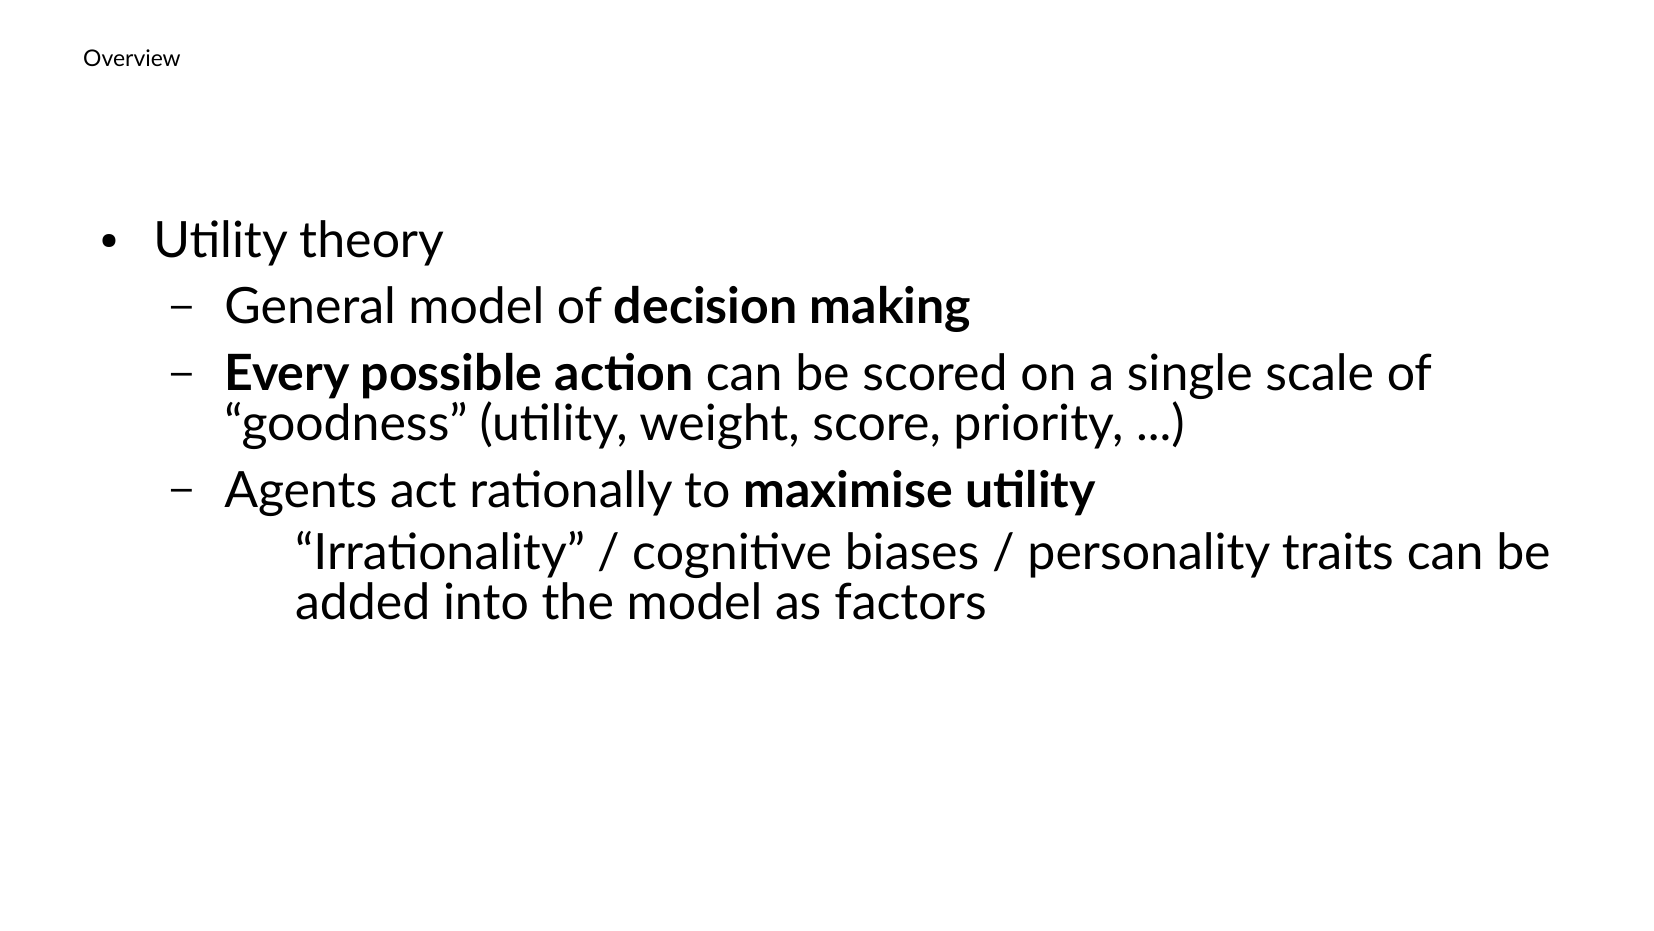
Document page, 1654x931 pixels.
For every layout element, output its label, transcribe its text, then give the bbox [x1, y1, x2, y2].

title Overview [83, 0, 1571, 119]
list Utility theory General model of decision making Every possible action can be scored on a single scale of “goodness” (utility, weight, score, priority, ...) Agents act rationally to maximise utility “Irrationality” / cognitive biases / personality traits can be added into the model as factors [82, 217, 1571, 839]
